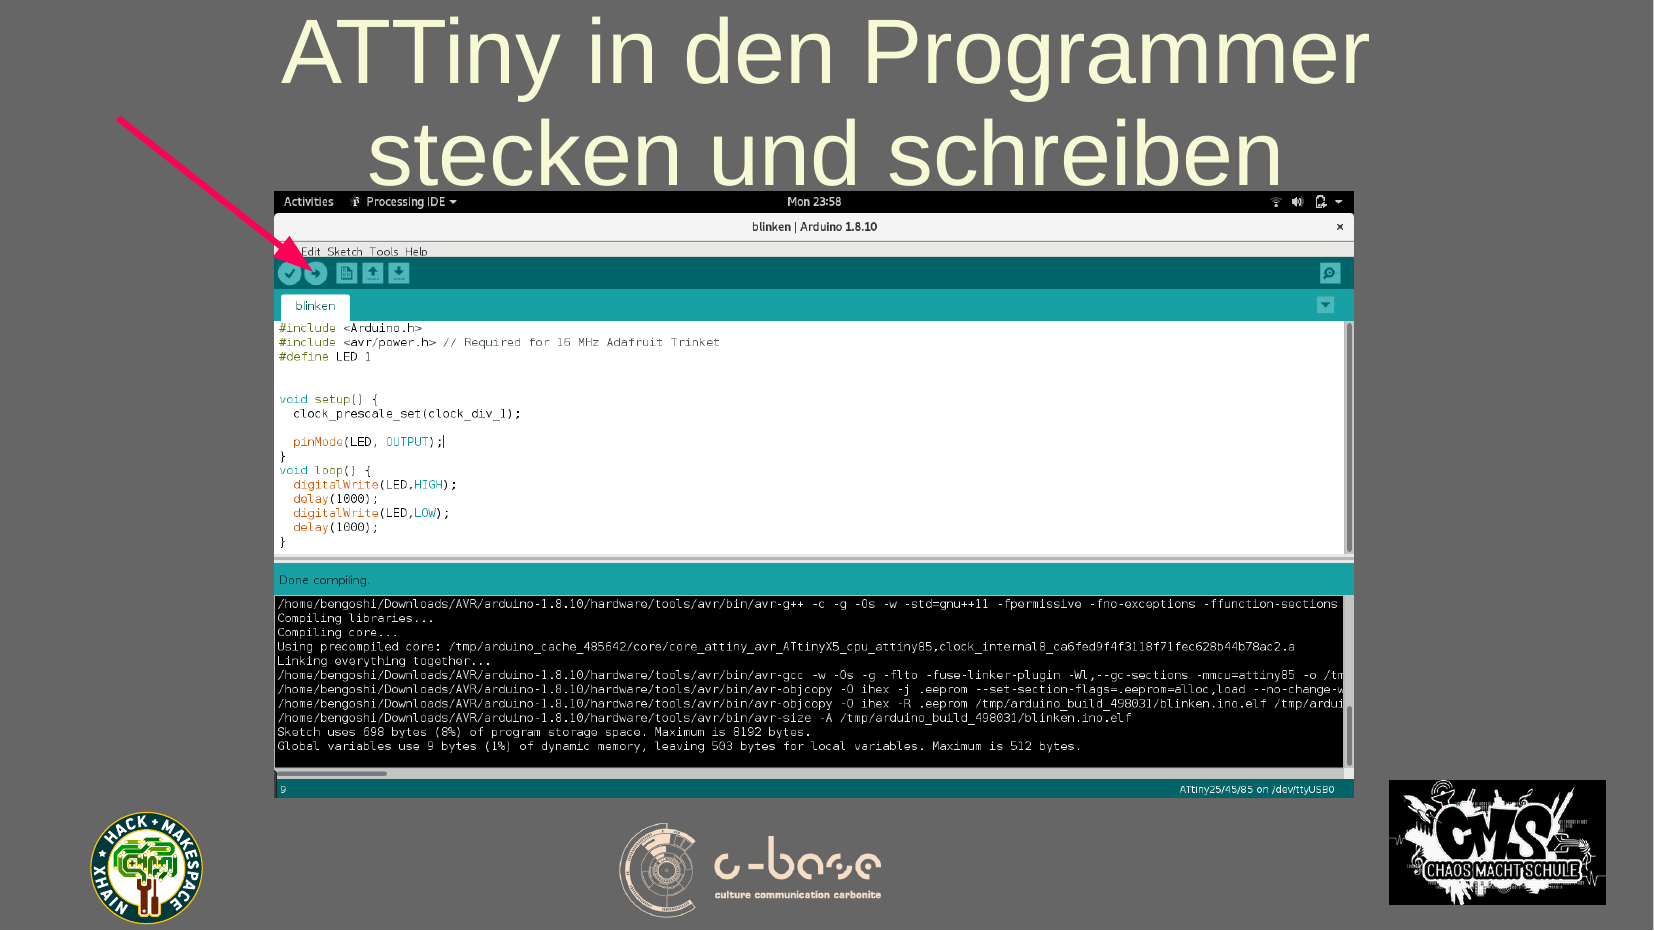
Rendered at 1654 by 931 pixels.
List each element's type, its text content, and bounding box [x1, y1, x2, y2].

title ATTiny in den Programmer stecken und schreiben [82, 0, 1571, 206]
picture [274, 191, 1354, 798]
picture [609, 809, 897, 931]
picture [1389, 780, 1606, 905]
